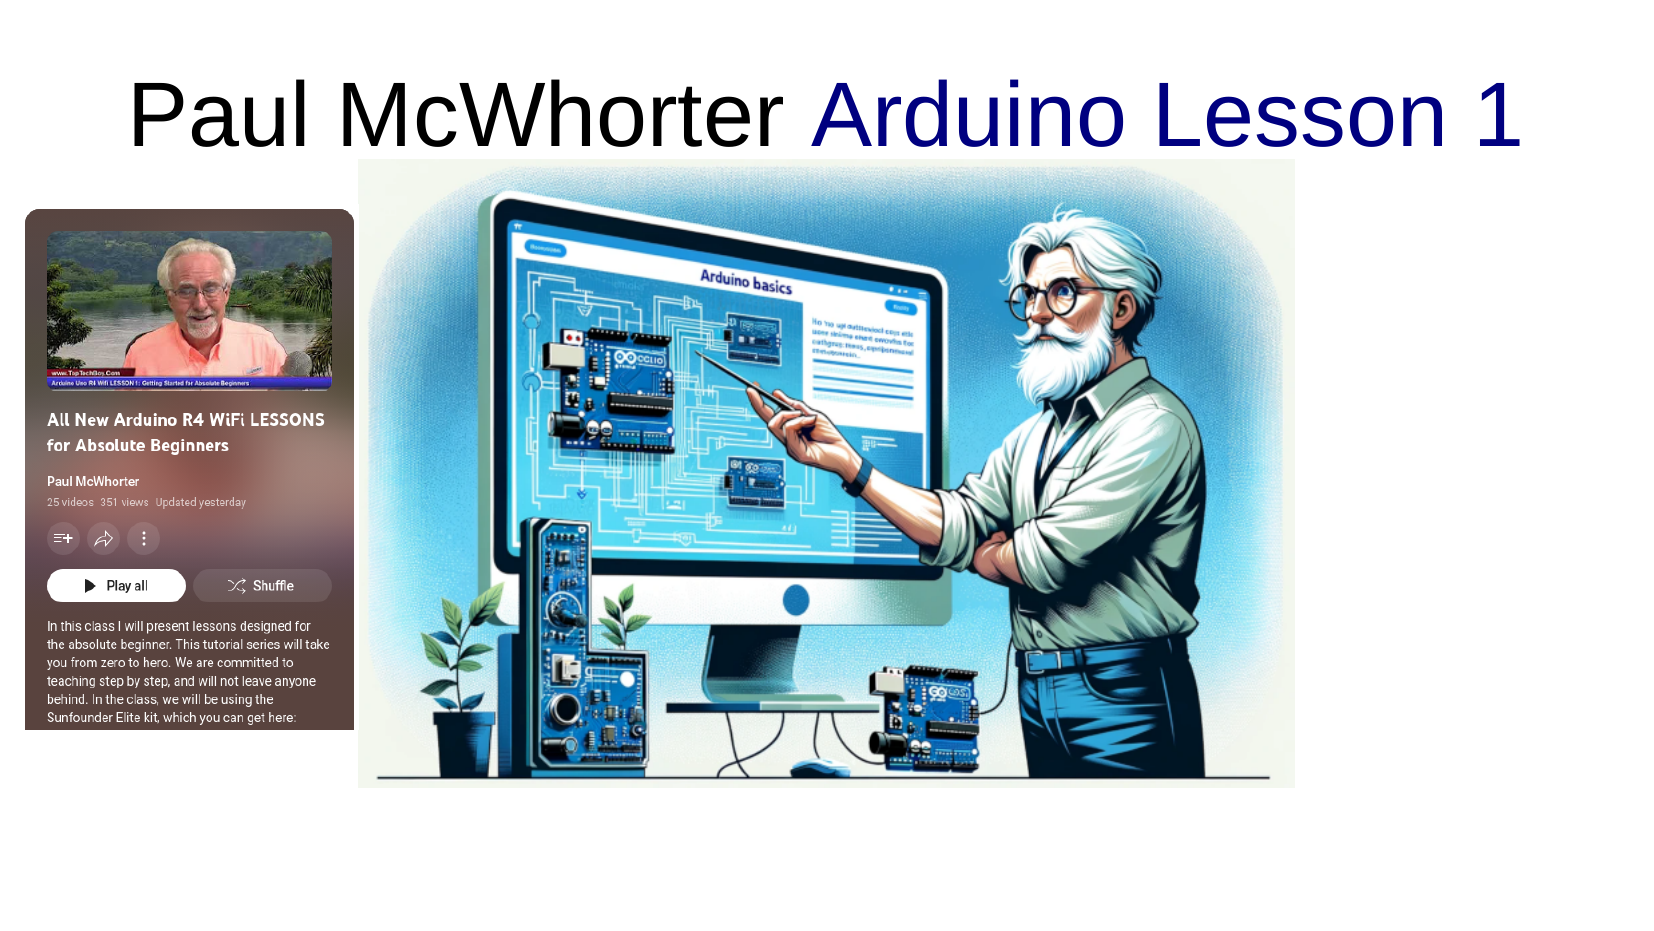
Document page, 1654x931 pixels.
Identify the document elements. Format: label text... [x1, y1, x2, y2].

picture [19, 159, 1295, 788]
title Paul McWhorter Arduino Lesson 1 [82, 37, 1571, 193]
